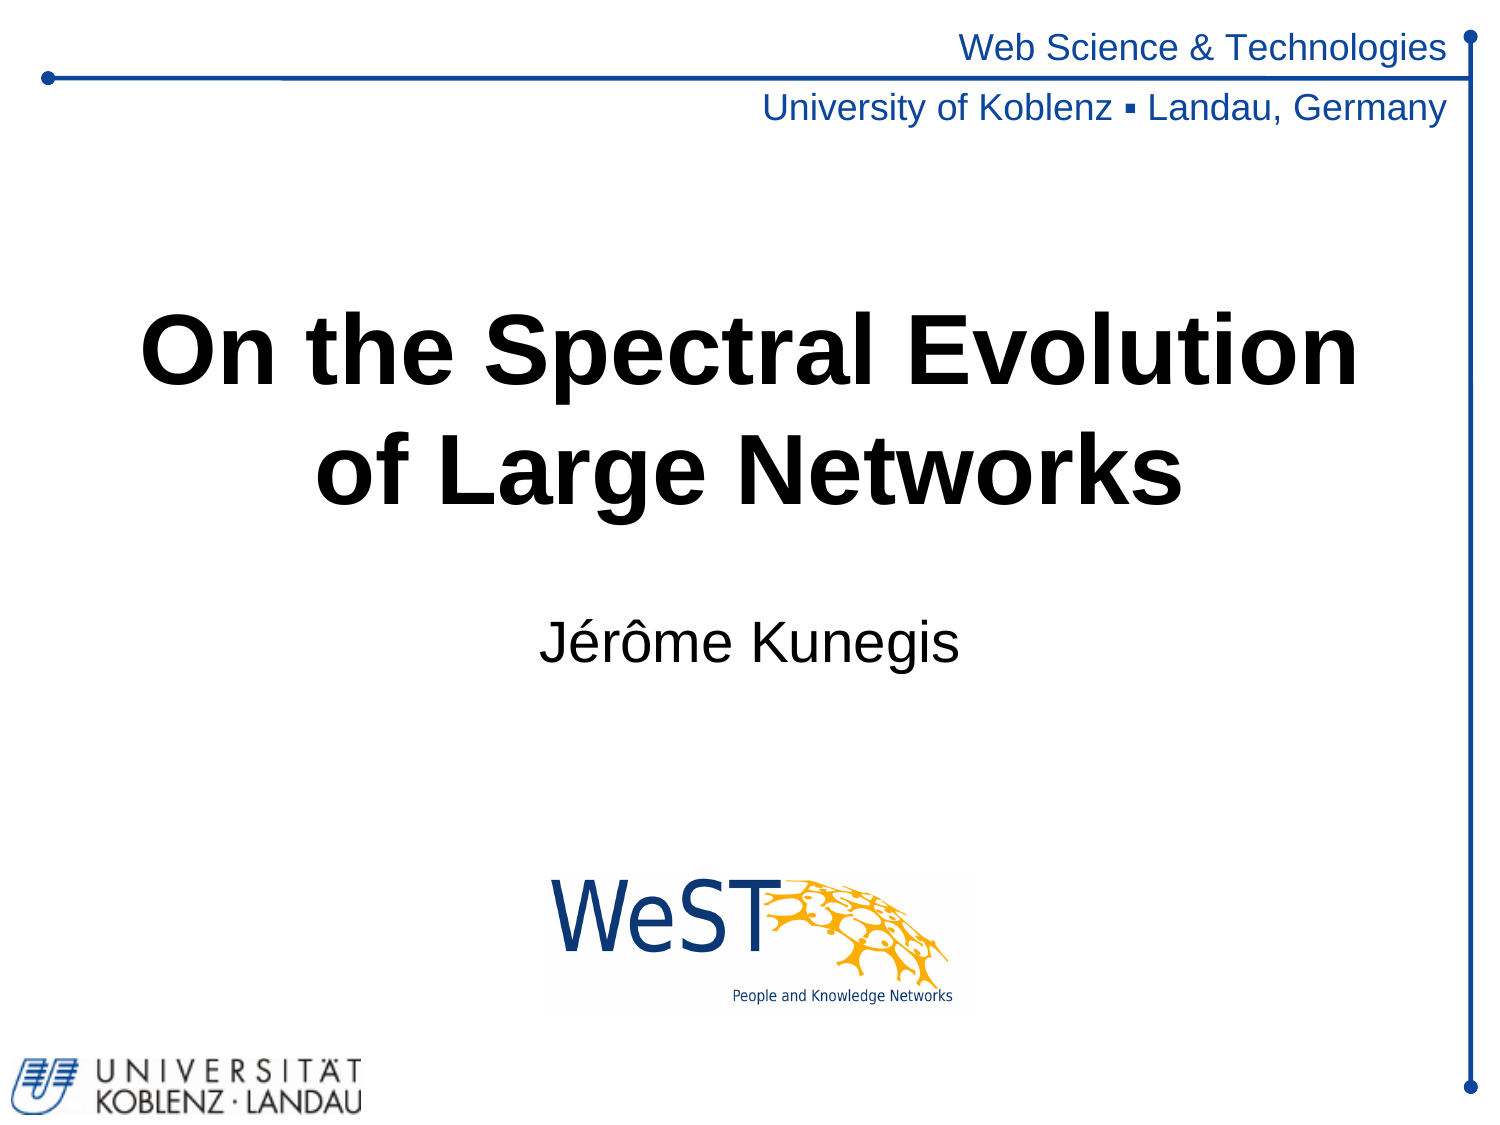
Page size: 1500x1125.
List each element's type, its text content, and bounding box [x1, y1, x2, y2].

picture [11, 1058, 361, 1115]
picture [543, 869, 971, 1016]
text_box On the Spectral Evolution of Large Networks Jérôme Kunegis [100, 177, 1400, 821]
